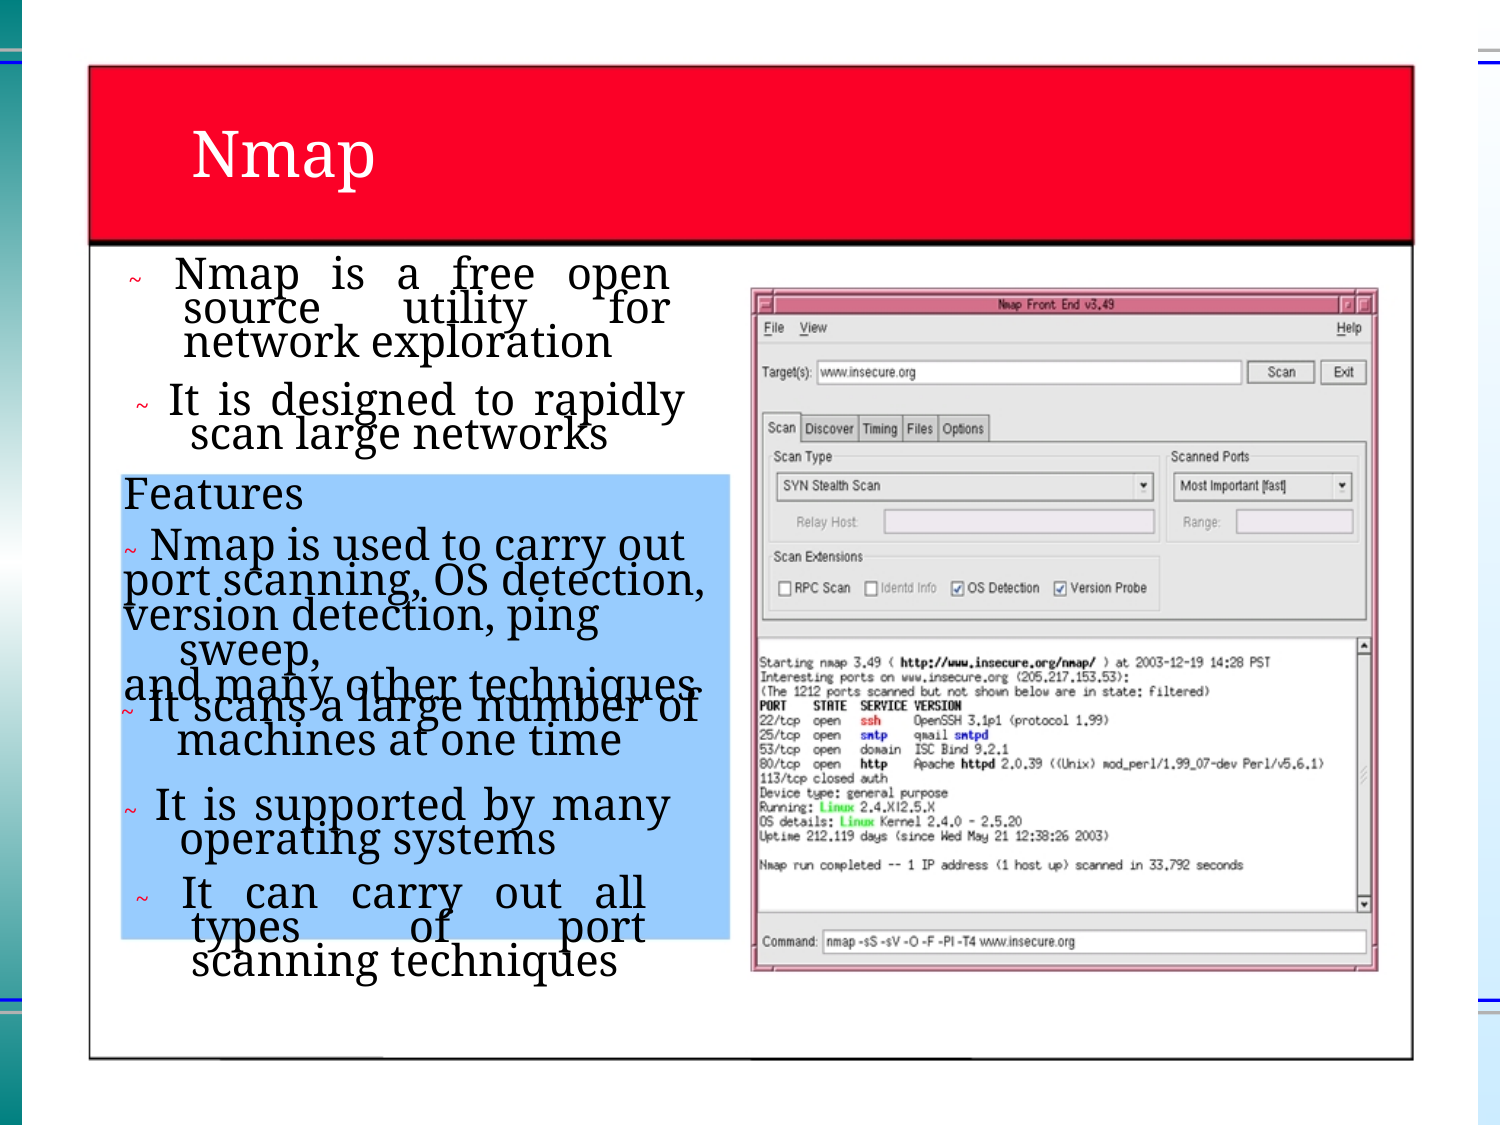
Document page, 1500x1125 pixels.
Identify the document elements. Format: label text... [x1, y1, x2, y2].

text_box ~ It scans a large number of machines at one time [120, 688, 715, 772]
picture [22, 0, 1500, 1125]
text_box Nmap [191, 116, 409, 199]
text_box ~ It can carry out all types of port scanning techniques [134, 875, 662, 993]
text_box ~ It is supported by many operating systems [122, 787, 686, 872]
text_box ~ It is designed to rapidly scan large networks [134, 382, 700, 467]
text_box Features [123, 478, 331, 526]
text_box ~ Nmap is a free open source utility for network exploration [127, 256, 686, 374]
text_box ~ Nmap is used to carry out port scanning, OS detection, version detection, ping sweep, and many other techniques [122, 526, 751, 718]
